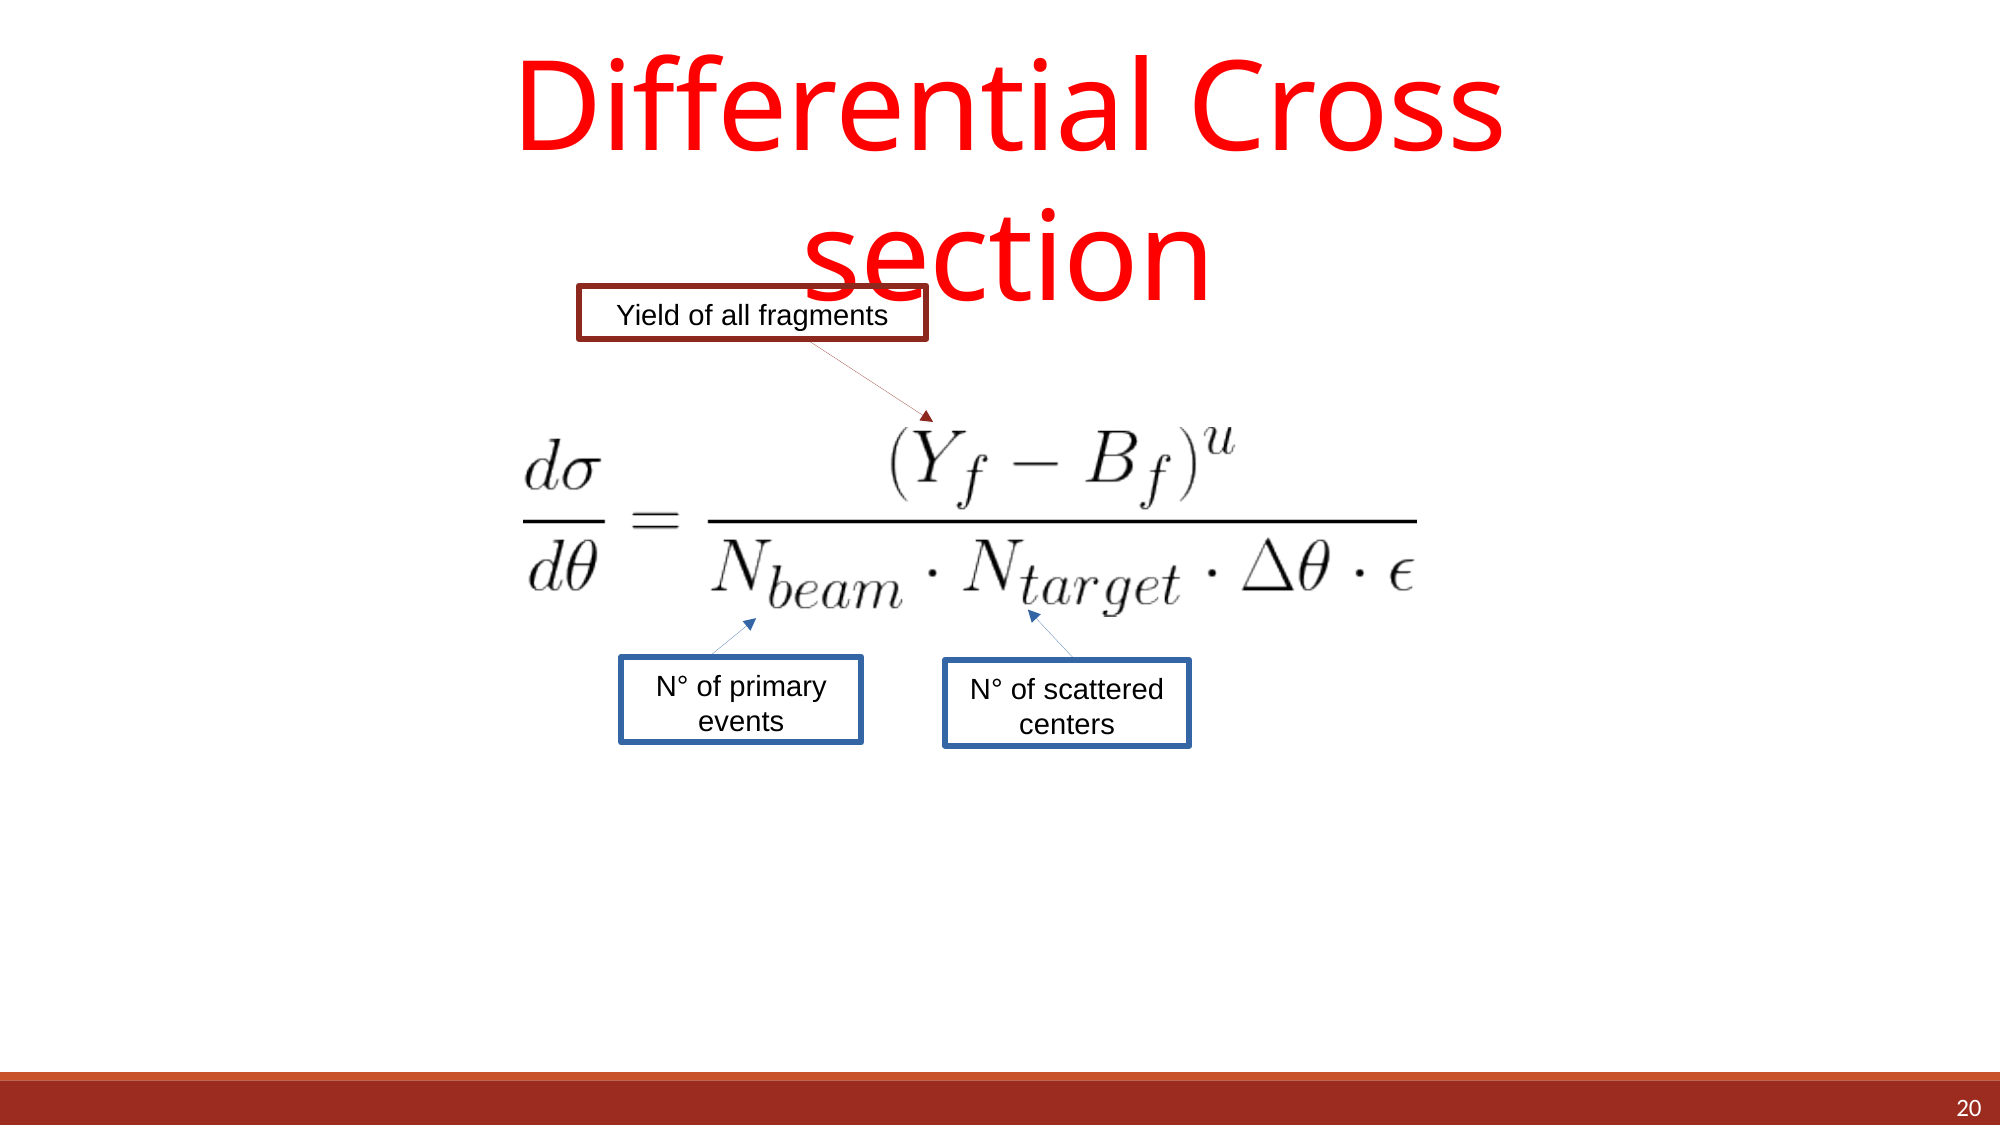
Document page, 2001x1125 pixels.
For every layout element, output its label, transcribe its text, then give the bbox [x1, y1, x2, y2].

text_box [0, 1072, 2000, 1125]
text_box Differential Cross section [290, 23, 1725, 188]
text_box N° of primary events [621, 656, 862, 743]
text_box <numero> [1949, 1095, 1988, 1122]
picture [523, 427, 1417, 617]
text_box Yield of all fragments [578, 285, 927, 339]
text_box N° of scattered centers [945, 659, 1190, 746]
